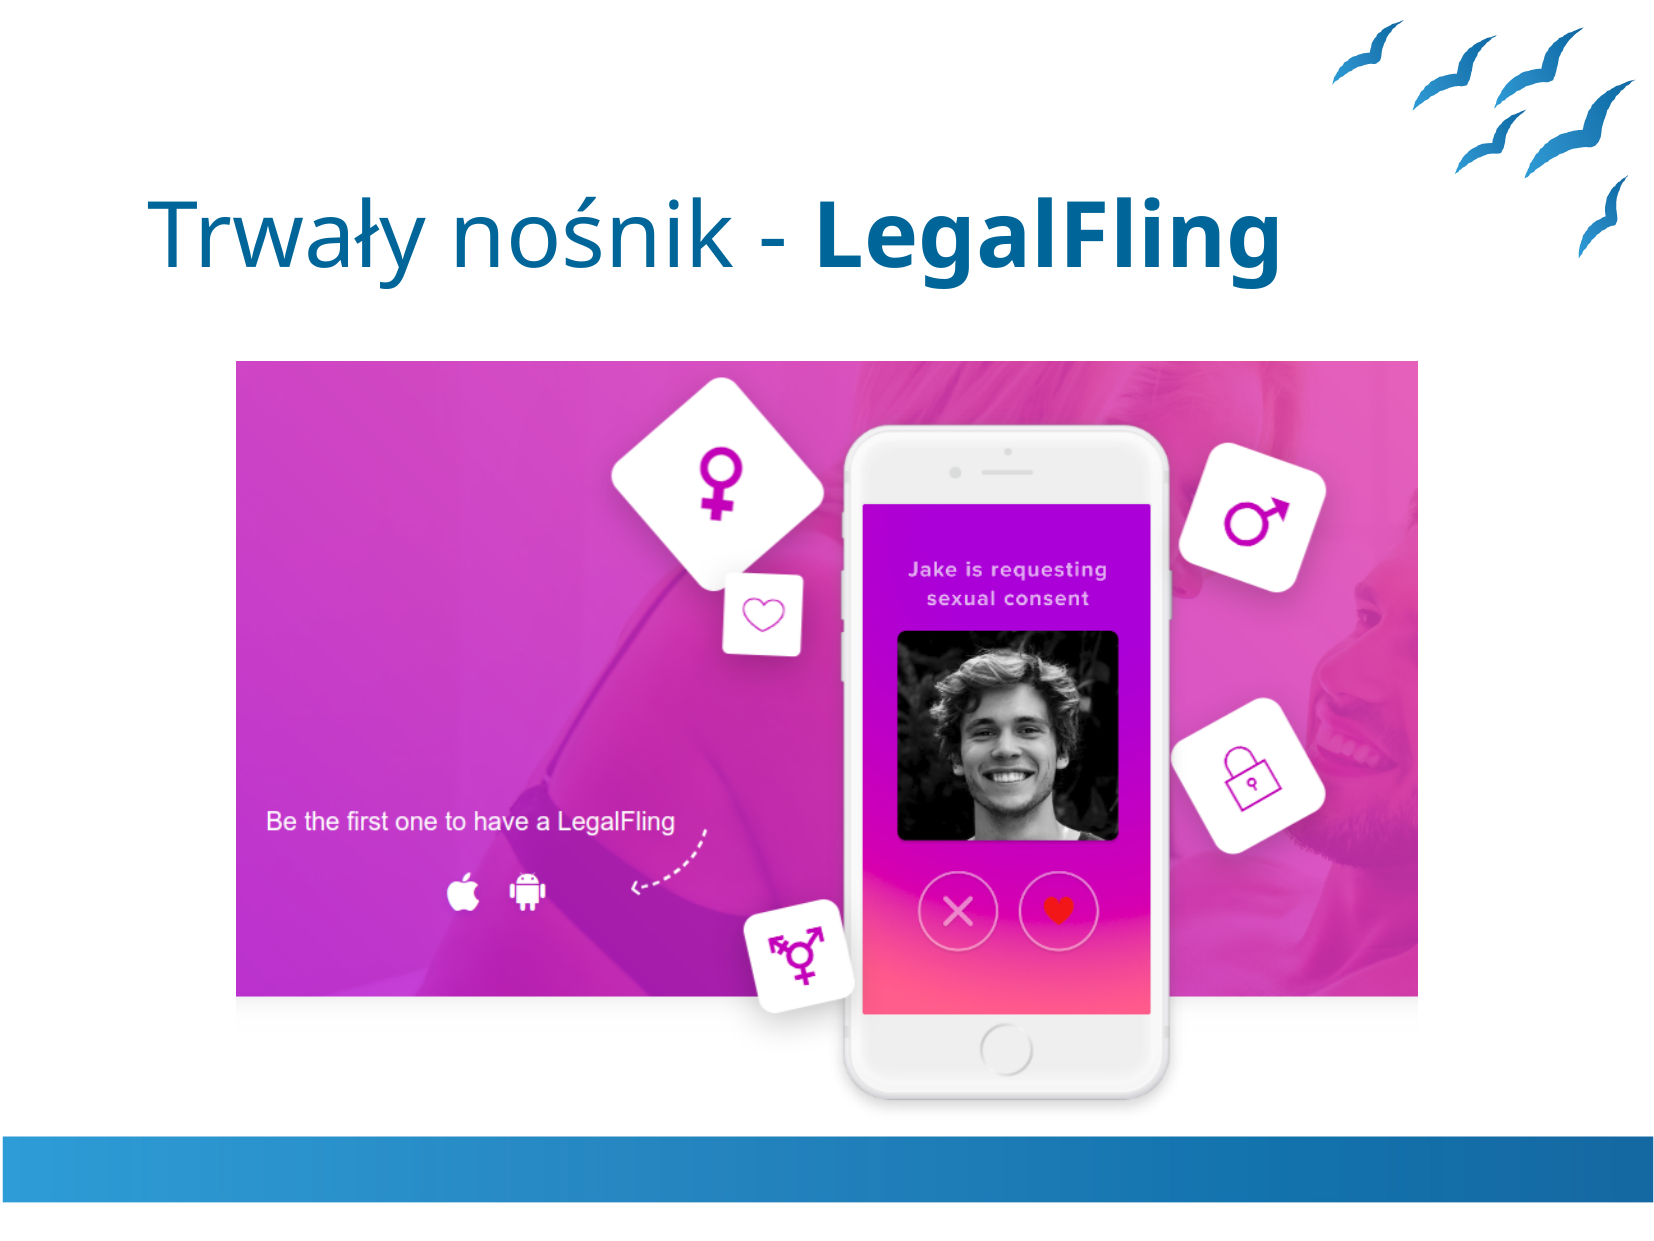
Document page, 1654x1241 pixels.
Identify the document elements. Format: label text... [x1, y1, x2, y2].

title Trwały nośnik - LegalFling [147, 177, 1506, 287]
picture [0, 0, 1654, 1241]
